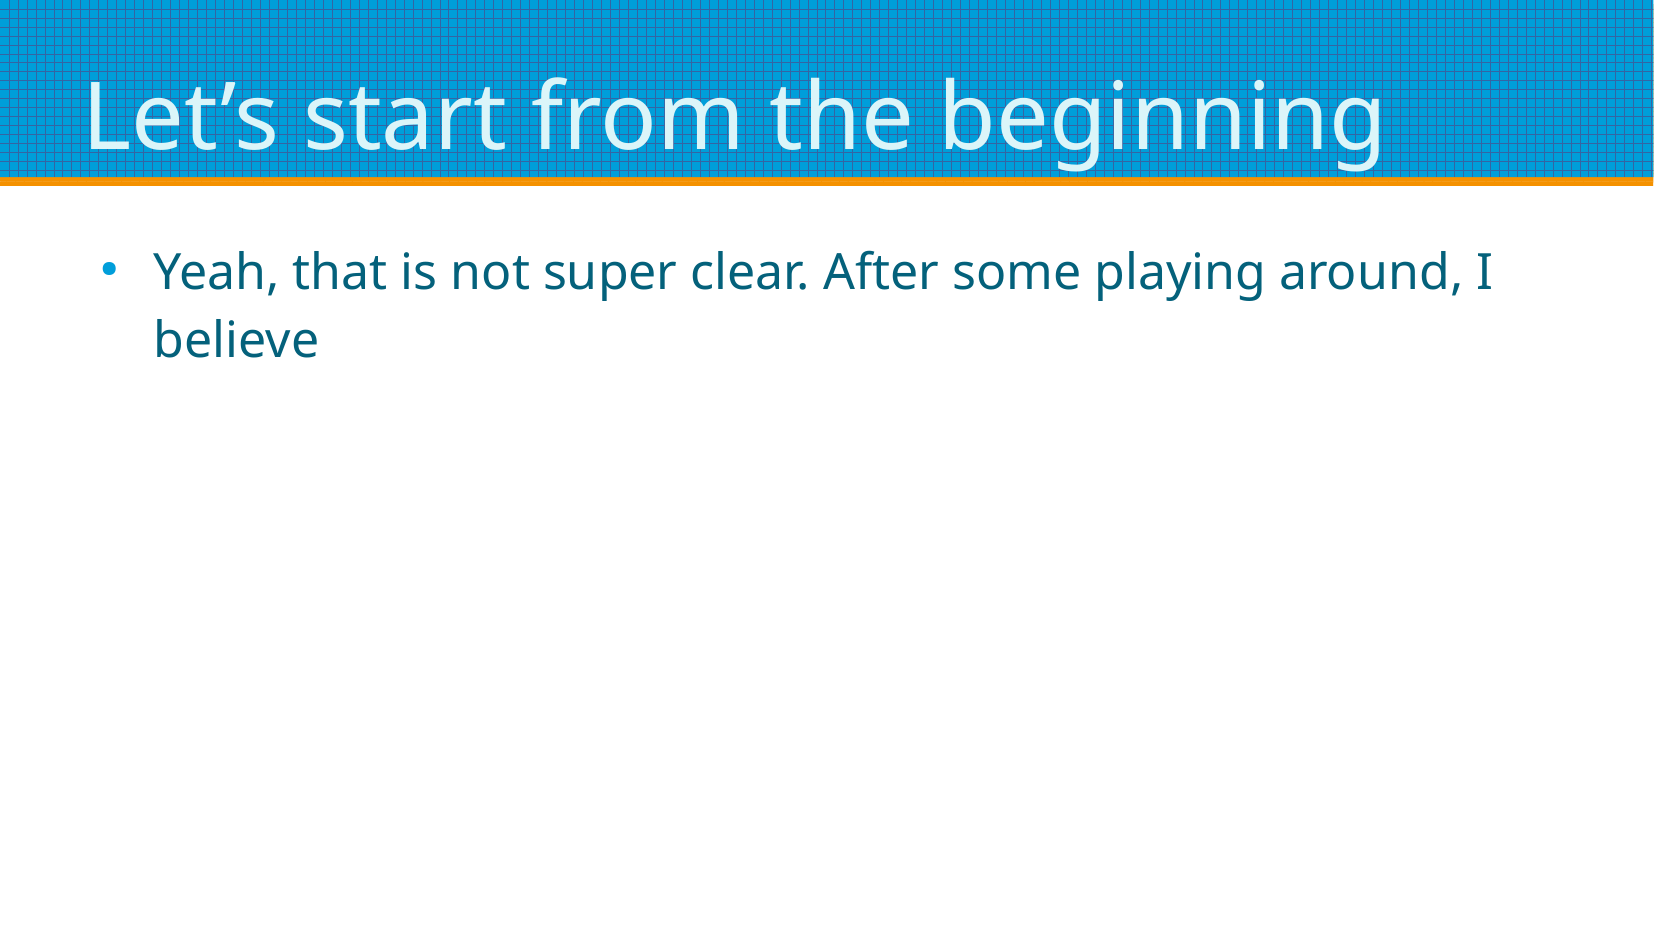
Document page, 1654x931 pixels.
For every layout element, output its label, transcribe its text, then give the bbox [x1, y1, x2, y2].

list Yeah, that is not super clear. After some playing around, I believe [82, 236, 1571, 813]
title Let’s start from the beginning [82, 14, 1571, 178]
